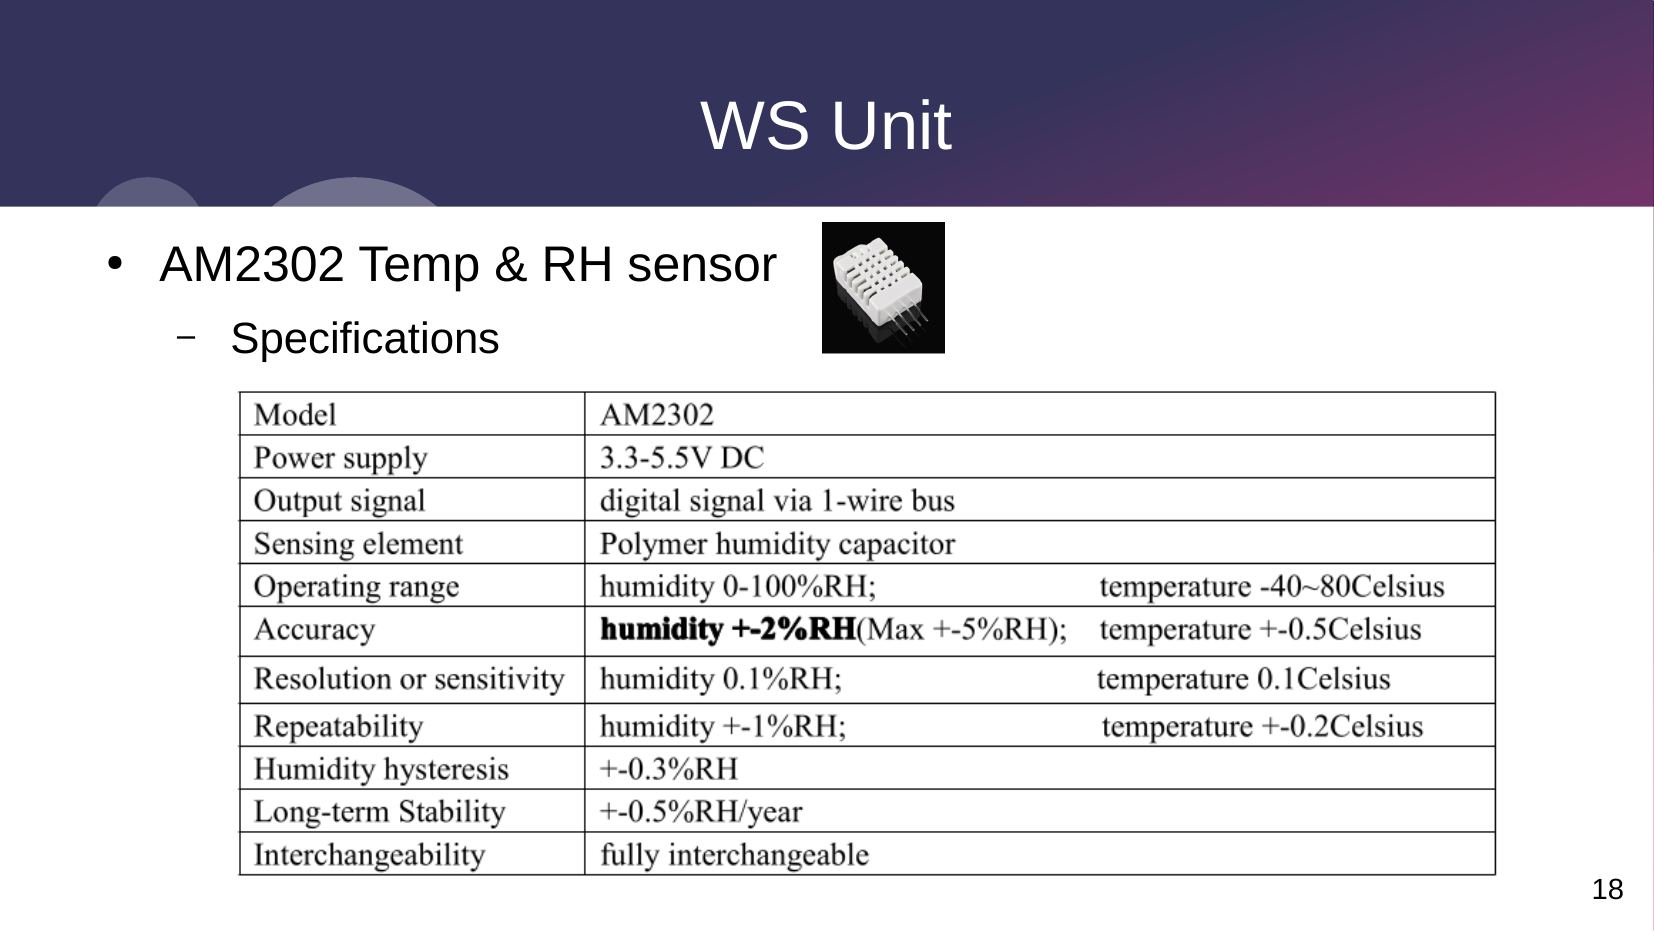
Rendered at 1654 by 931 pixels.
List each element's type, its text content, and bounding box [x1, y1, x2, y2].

picture [211, 383, 1512, 890]
list AM2302 Temp & RH sensor Specifications [88, 236, 1565, 827]
picture [822, 222, 945, 355]
title WS Unit [88, 44, 1565, 207]
